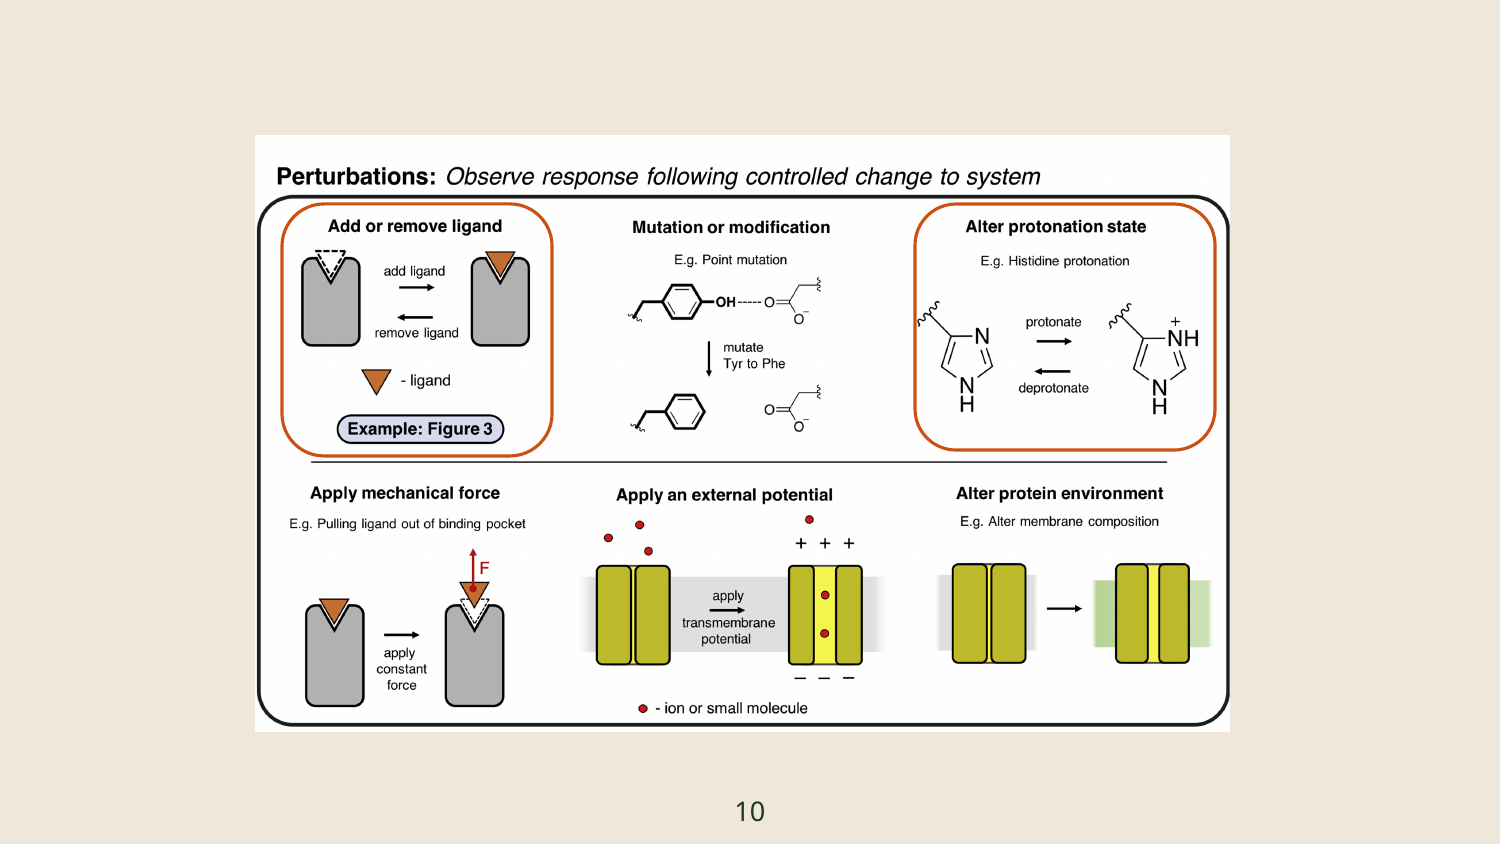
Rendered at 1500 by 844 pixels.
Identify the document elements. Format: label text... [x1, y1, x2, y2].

picture [255, 135, 1231, 732]
slide_number <number> [705, 779, 795, 844]
